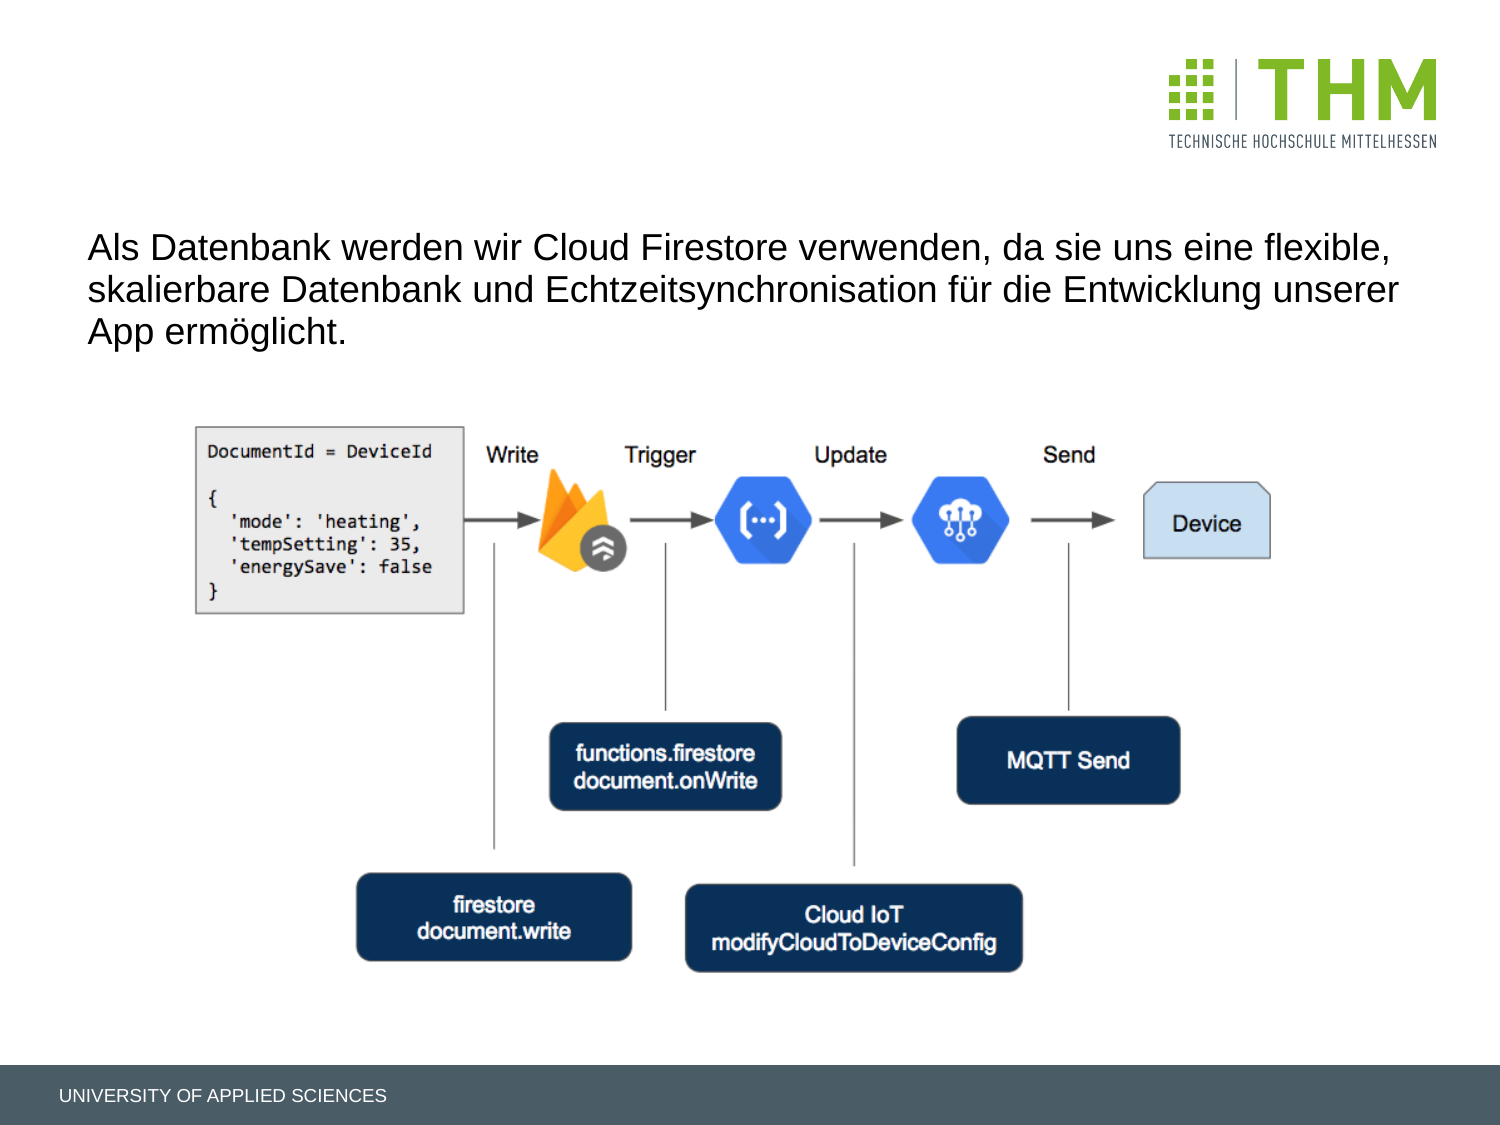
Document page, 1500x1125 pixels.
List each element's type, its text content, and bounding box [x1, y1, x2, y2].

picture [1169, 59, 1436, 148]
text_box Als Datenbank werden wir Cloud Firestore verwenden, da sie uns eine flexible, skalierbare Datenbank und Echtzeitsynchronisation für die Entwicklung unserer App ermöglicht. [72, 219, 1426, 361]
picture [188, 419, 1306, 1033]
